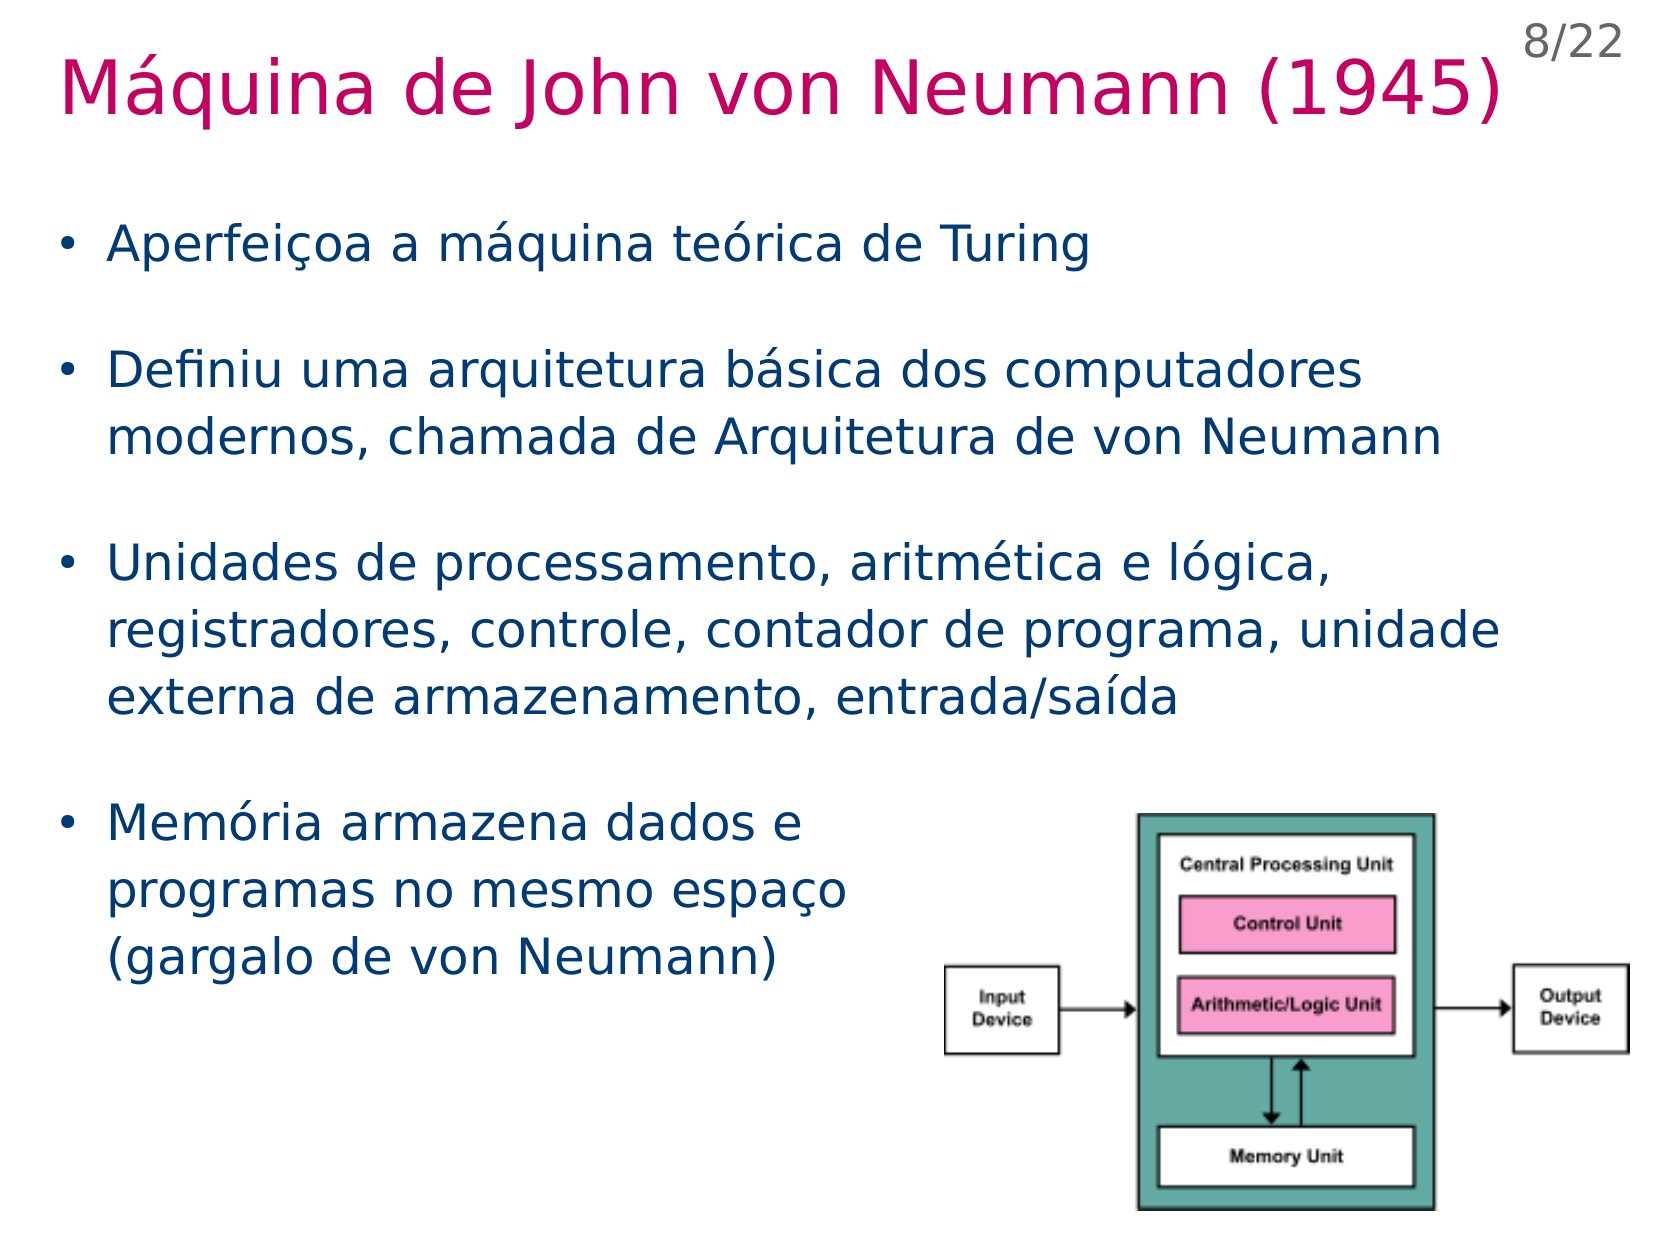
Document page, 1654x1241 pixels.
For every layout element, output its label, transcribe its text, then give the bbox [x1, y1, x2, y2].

picture [944, 813, 1630, 1211]
title Máquina de John von Neumann (1945) [59, 29, 1625, 148]
list Aperfeiçoa a máquina teórica de Turing Definiu uma arquitetura básica dos computadores modernos, chamada de Arquitetura de von Neumann Unidades de processamento, aritmética e lógica, registradores, controle, contador de programa, unidade externa de armazenamento, entrada/saída Memória armazena dados e programas no mesmo espaço (gargalo de von Neumann) [59, 206, 1625, 1211]
